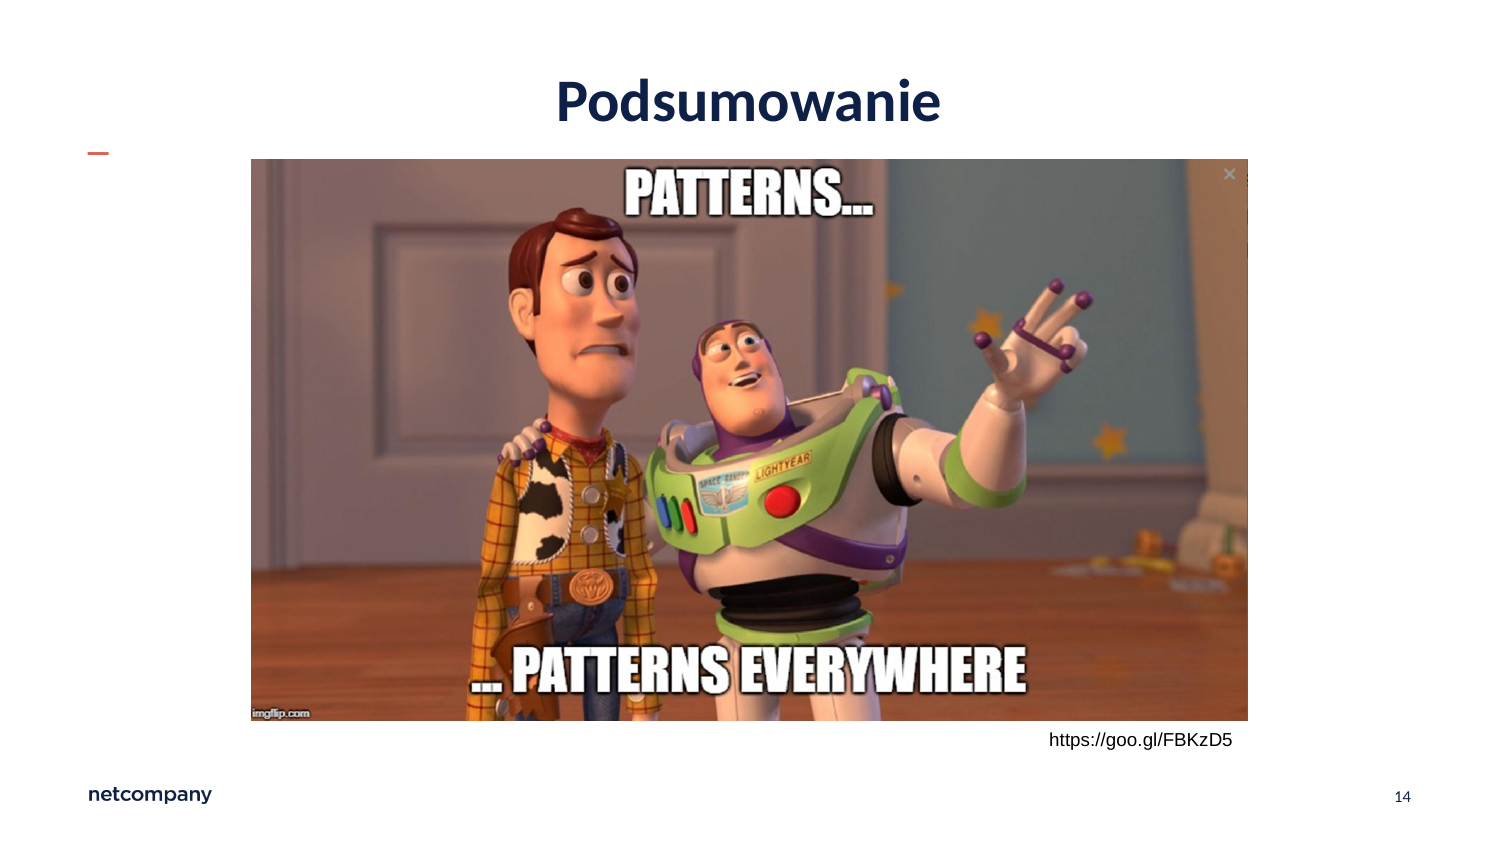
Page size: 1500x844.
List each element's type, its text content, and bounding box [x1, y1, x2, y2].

text_box Podsumowanie [87, 84, 1412, 134]
text_box https://goo.gl/FBKzD5 [1034, 720, 1248, 758]
picture [251, 159, 1248, 721]
picture [88, 787, 213, 804]
